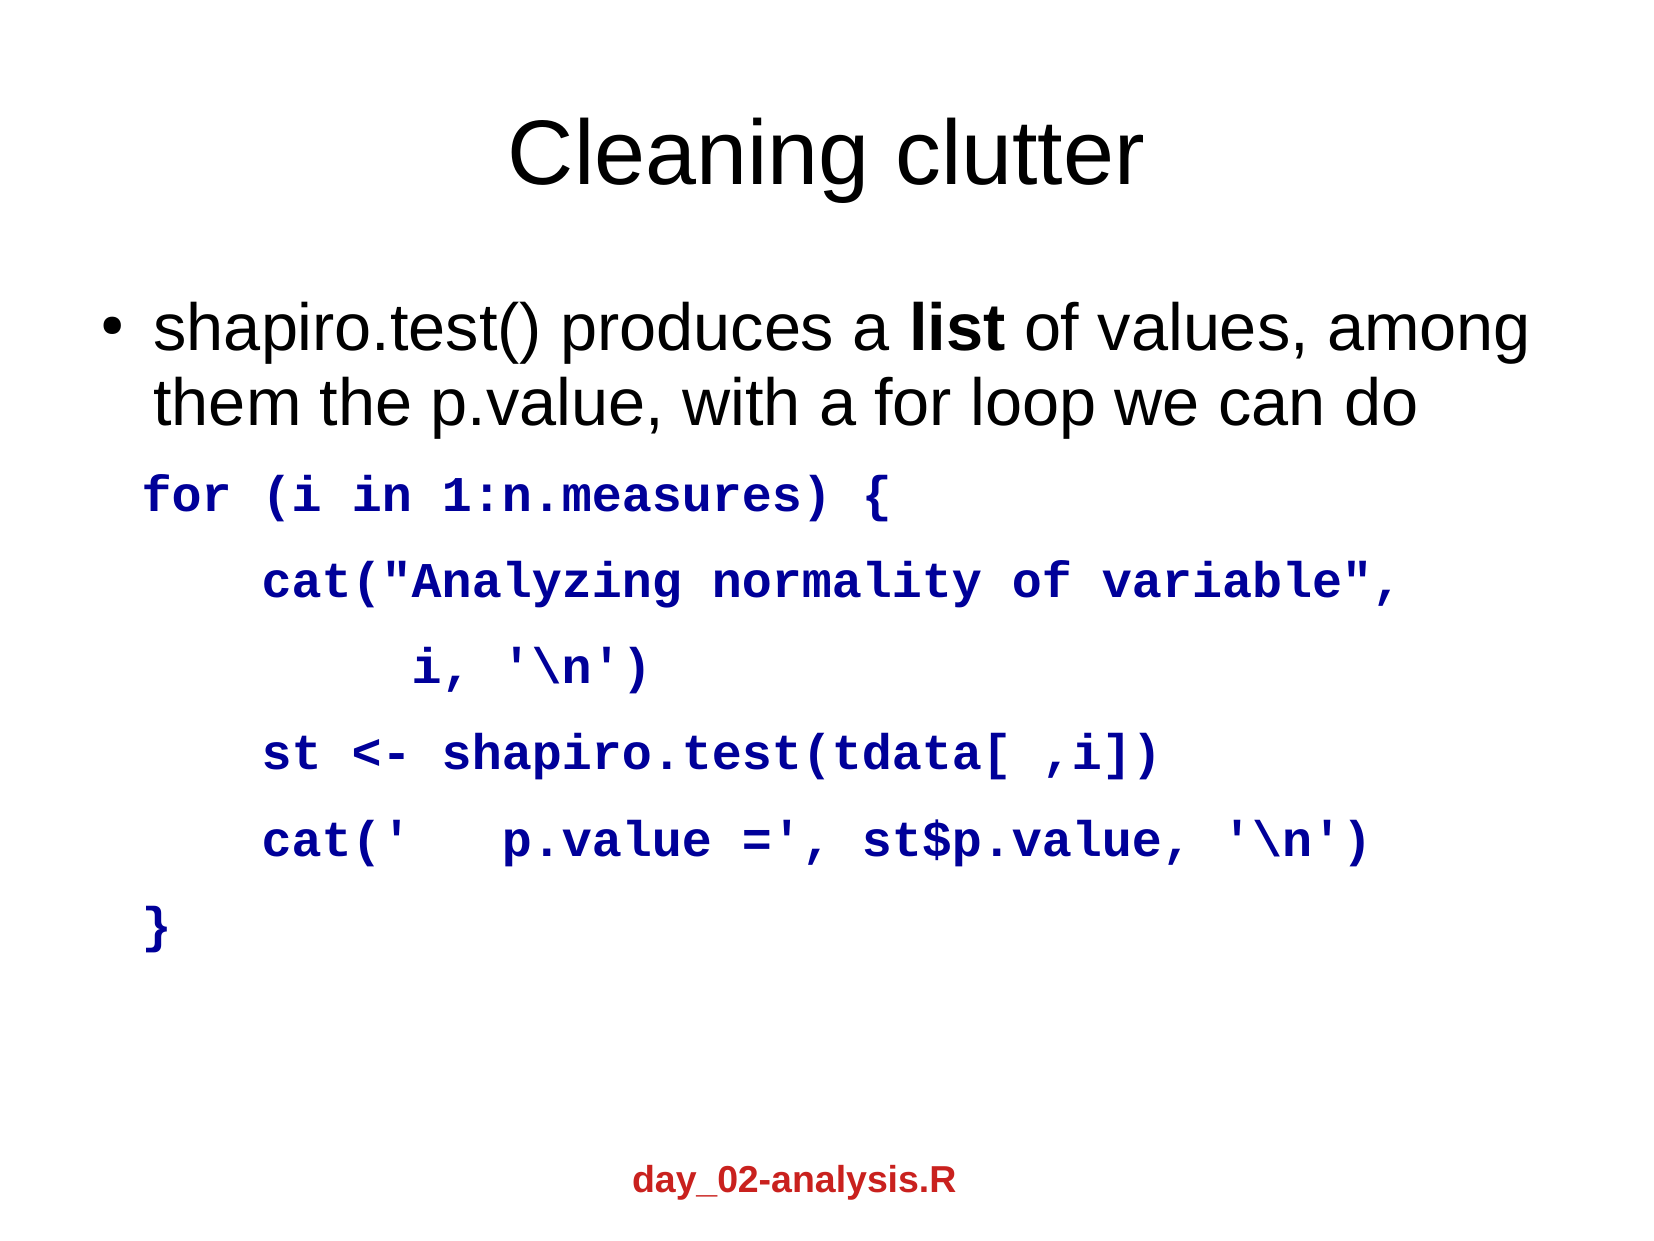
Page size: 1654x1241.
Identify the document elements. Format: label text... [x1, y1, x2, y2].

list shapiro.test() produces a list of values, among them the p.value, with a for loop we can do for (i in 1:n.measures) { cat("Analyzing normality of variable", i, '\n') st <- shapiro.test(tdata[ ,i]) cat(' p.value =', st$p.value, '\n') } [82, 290, 1571, 1170]
title Cleaning clutter [82, 49, 1571, 257]
text_box day_02-analysis.R [402, 1151, 1187, 1209]
